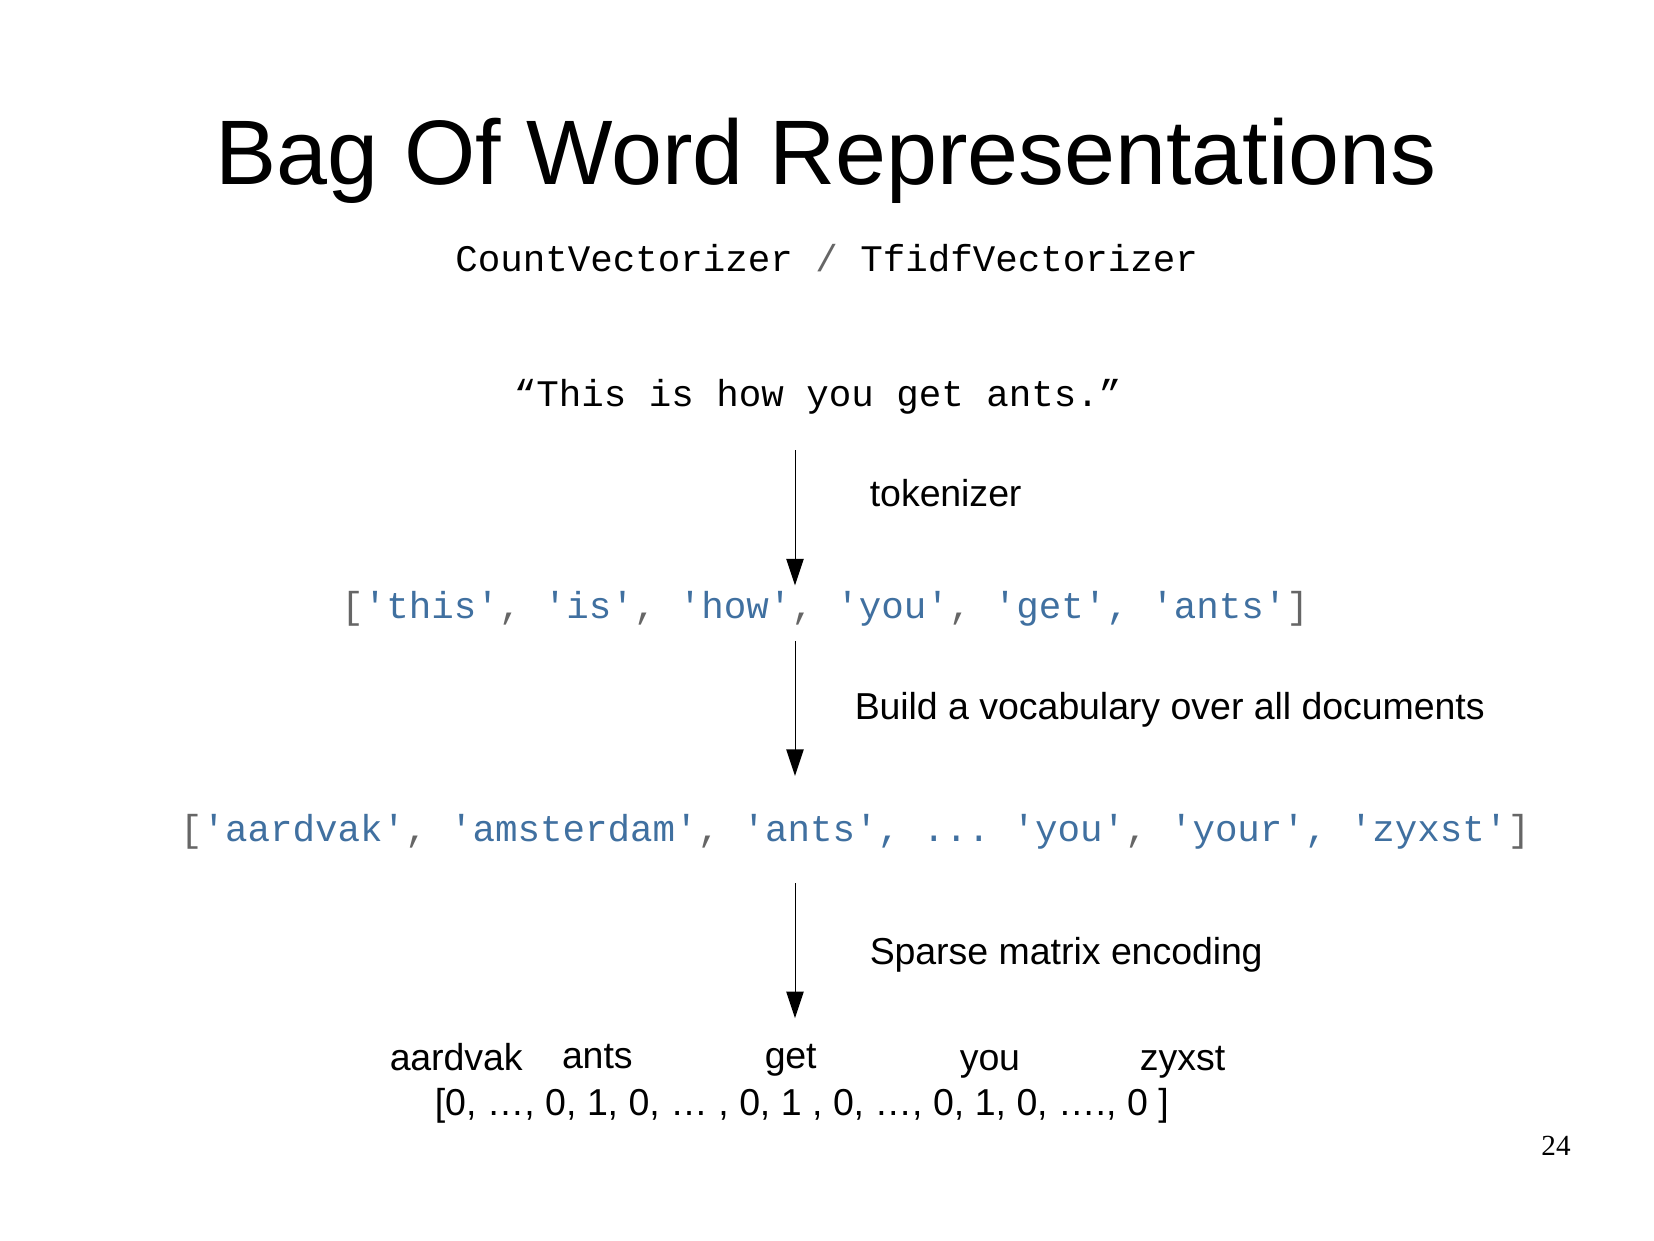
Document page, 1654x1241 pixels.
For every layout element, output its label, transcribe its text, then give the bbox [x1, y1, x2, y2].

text_box get [750, 1027, 871, 1113]
text_box “This is how you get ants.” [465, 375, 1171, 419]
text_box ants [547, 1027, 698, 1088]
text_box [0, …, 0, 1, 0, … , 0, 1 , 0, …, 0, 1, 0, …., 0 ] [420, 1073, 1186, 1131]
text_box tokenizer [855, 465, 1111, 523]
text_box aardvak [375, 1028, 541, 1086]
text_box you [945, 1028, 1125, 1086]
text_box Sparse matrix encoding [855, 896, 1321, 980]
title Bag Of Word Representations [82, 49, 1571, 257]
text_box ['this', 'is', 'how', 'you', 'get', 'ants'] [315, 587, 1336, 631]
text_box CountVectorizer / TfidfVectorizer [455, 240, 1199, 283]
text_box ['aardvak', 'amsterdam', 'ants', ... 'you', 'your', 'zyxst'] [165, 810, 1546, 896]
text_box Build a vocabulary over all documents [840, 678, 1546, 777]
text_box zyxst [1125, 1028, 1261, 1086]
